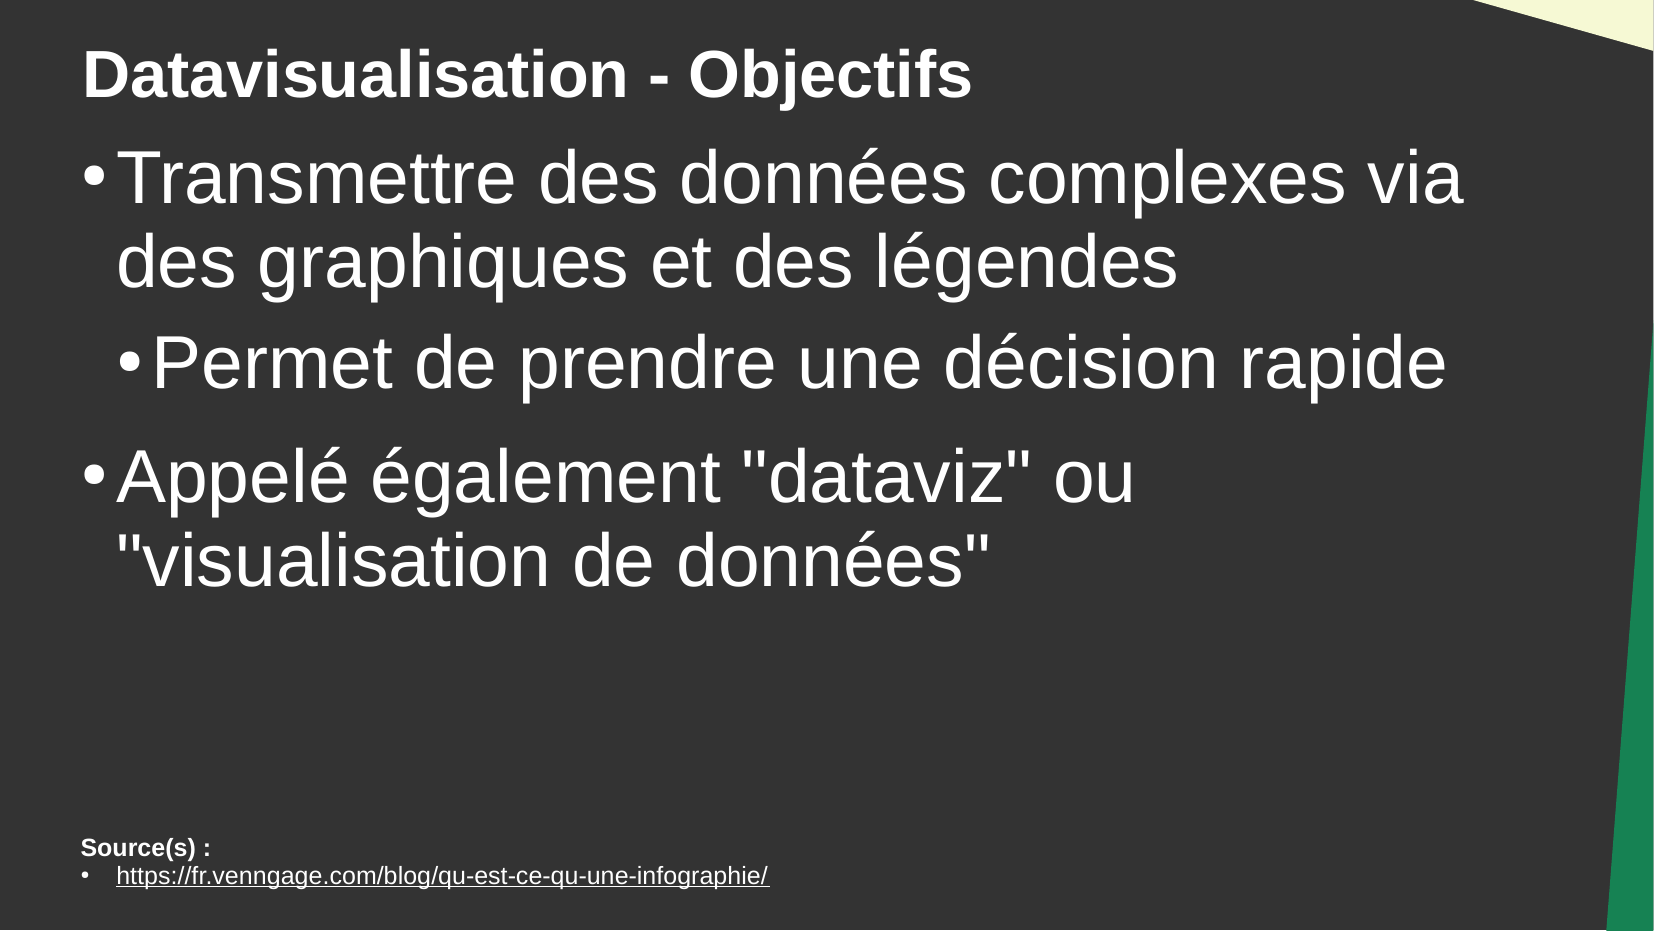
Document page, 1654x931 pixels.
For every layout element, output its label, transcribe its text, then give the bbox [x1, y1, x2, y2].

text_box Source(s) : https://fr.venngage.com/blog/qu-est-ce-qu-une-infographie/ [65, 826, 1483, 926]
list Transmettre des données complexes via des graphiques et des légendes Permet de prendre une décision rapide Appelé également "dataviz" ou "visualisation de données" [80, 135, 1560, 762]
text_box [1606, 313, 1654, 931]
title Datavisualisation - Objectifs [82, 37, 1571, 122]
text_box [1473, 0, 1654, 52]
